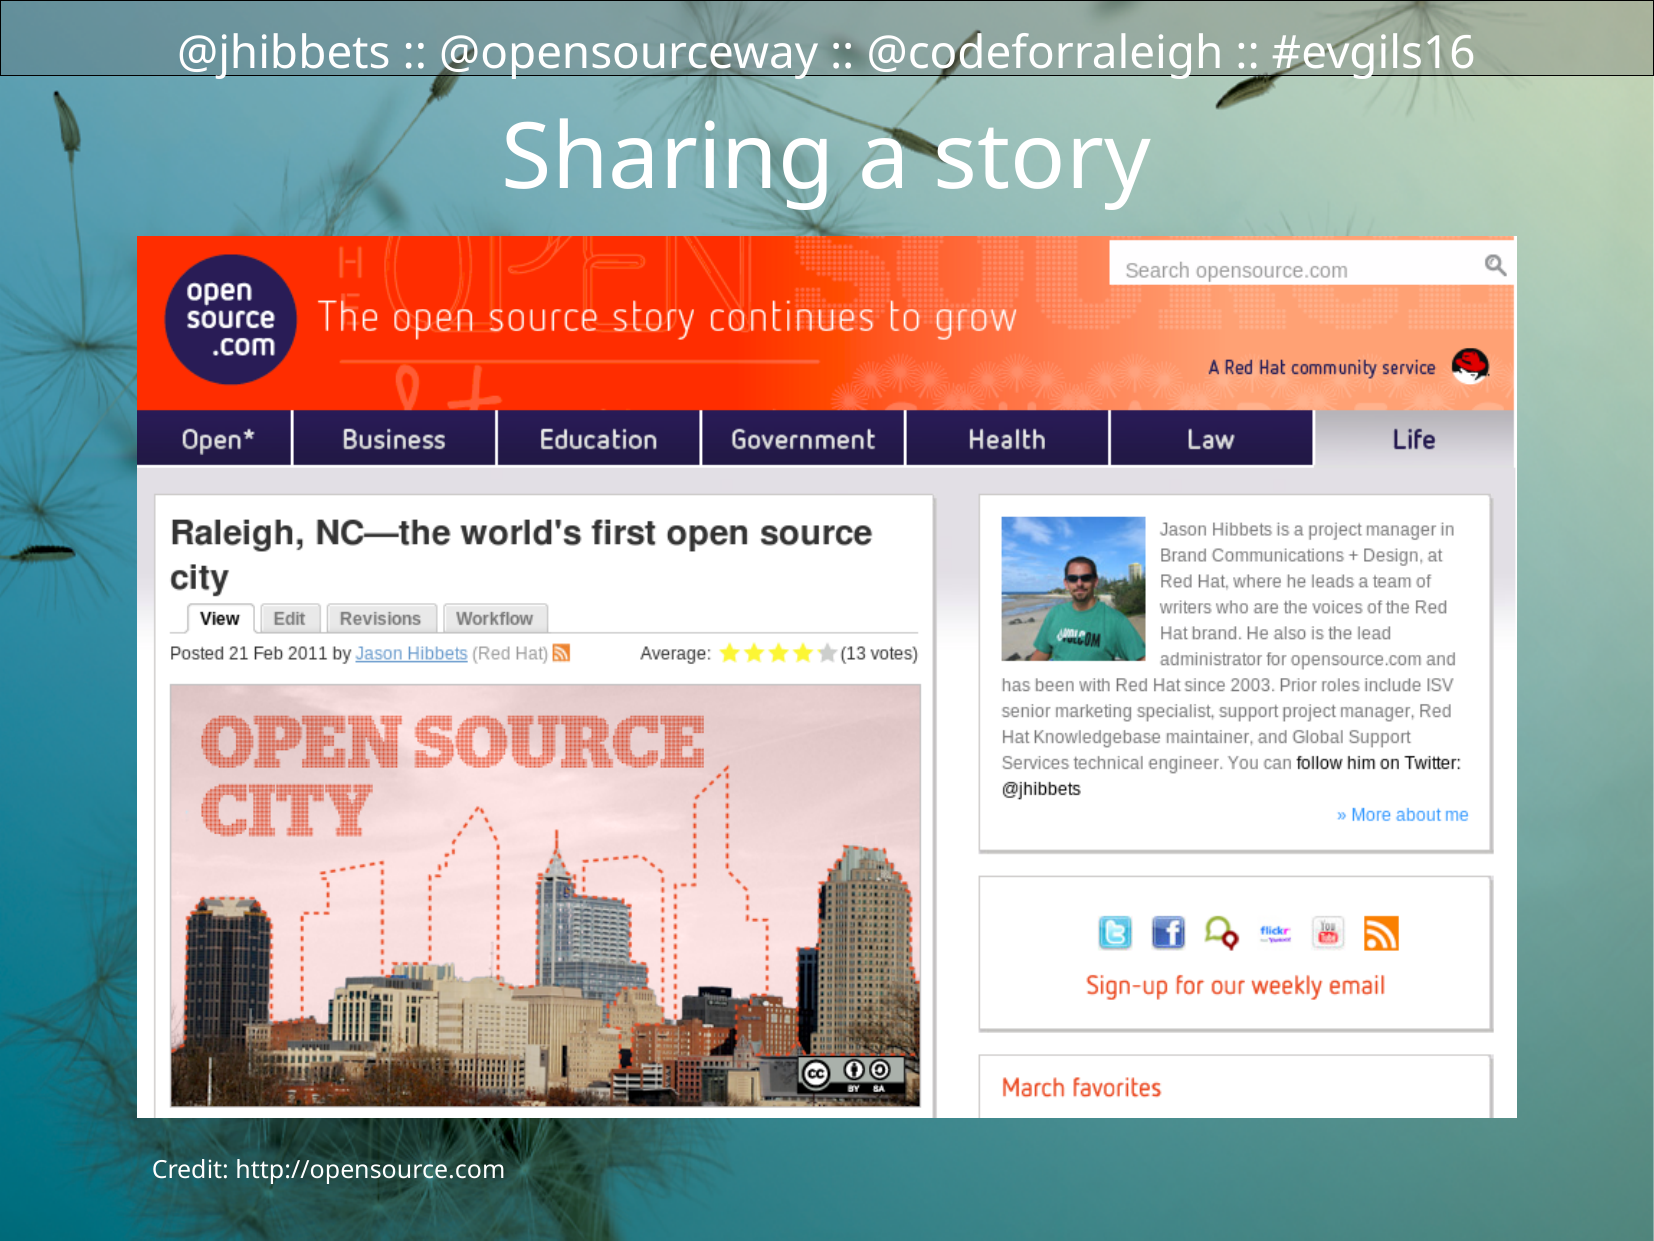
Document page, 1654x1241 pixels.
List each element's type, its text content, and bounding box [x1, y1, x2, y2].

title Sharing a story [82, 49, 1571, 257]
text_box Credit: http://opensource.com [137, 1144, 525, 1188]
picture [0, 76, 1654, 1241]
